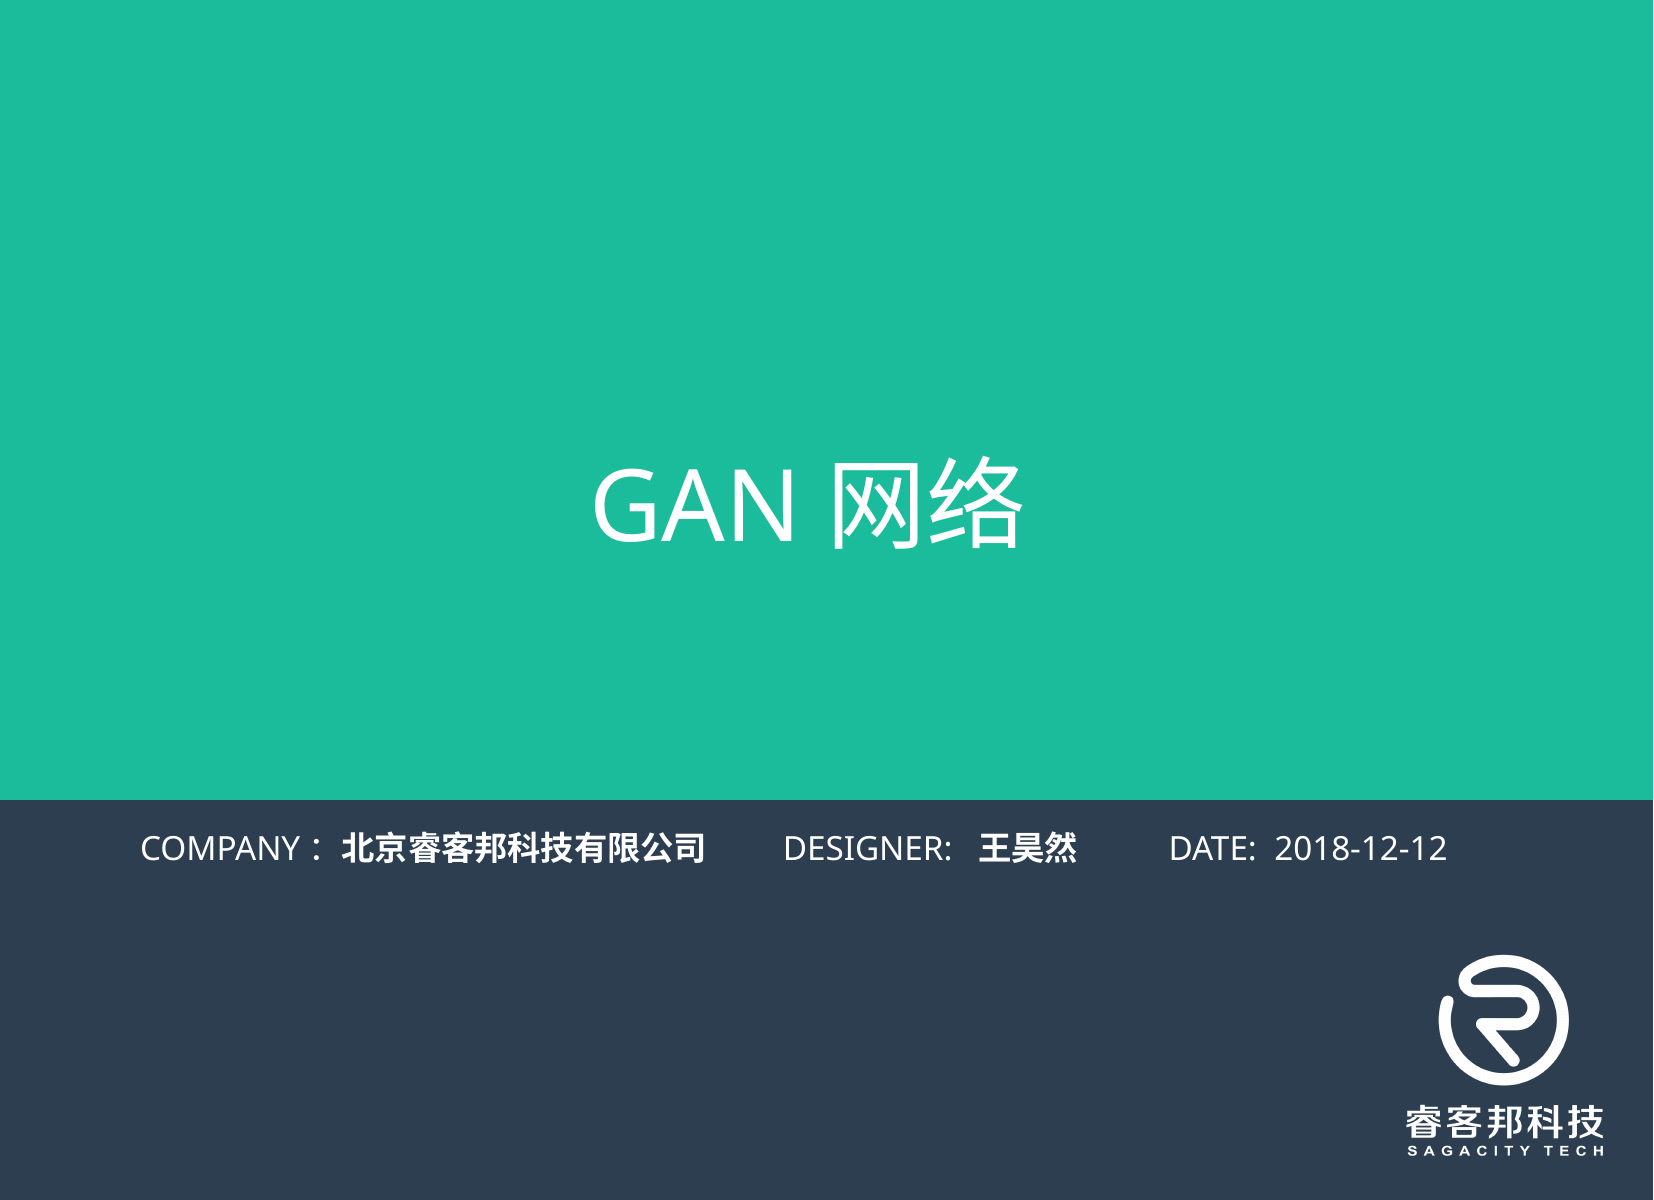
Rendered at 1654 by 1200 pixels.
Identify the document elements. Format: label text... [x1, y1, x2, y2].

text_box COMPANY：北京睿客邦科技有限公司 DESIGNER: 王昊然 DATE: 2018-12-12 [125, 819, 1551, 895]
text_box GAN网络 [40, 425, 1575, 578]
picture [1388, 929, 1654, 1200]
